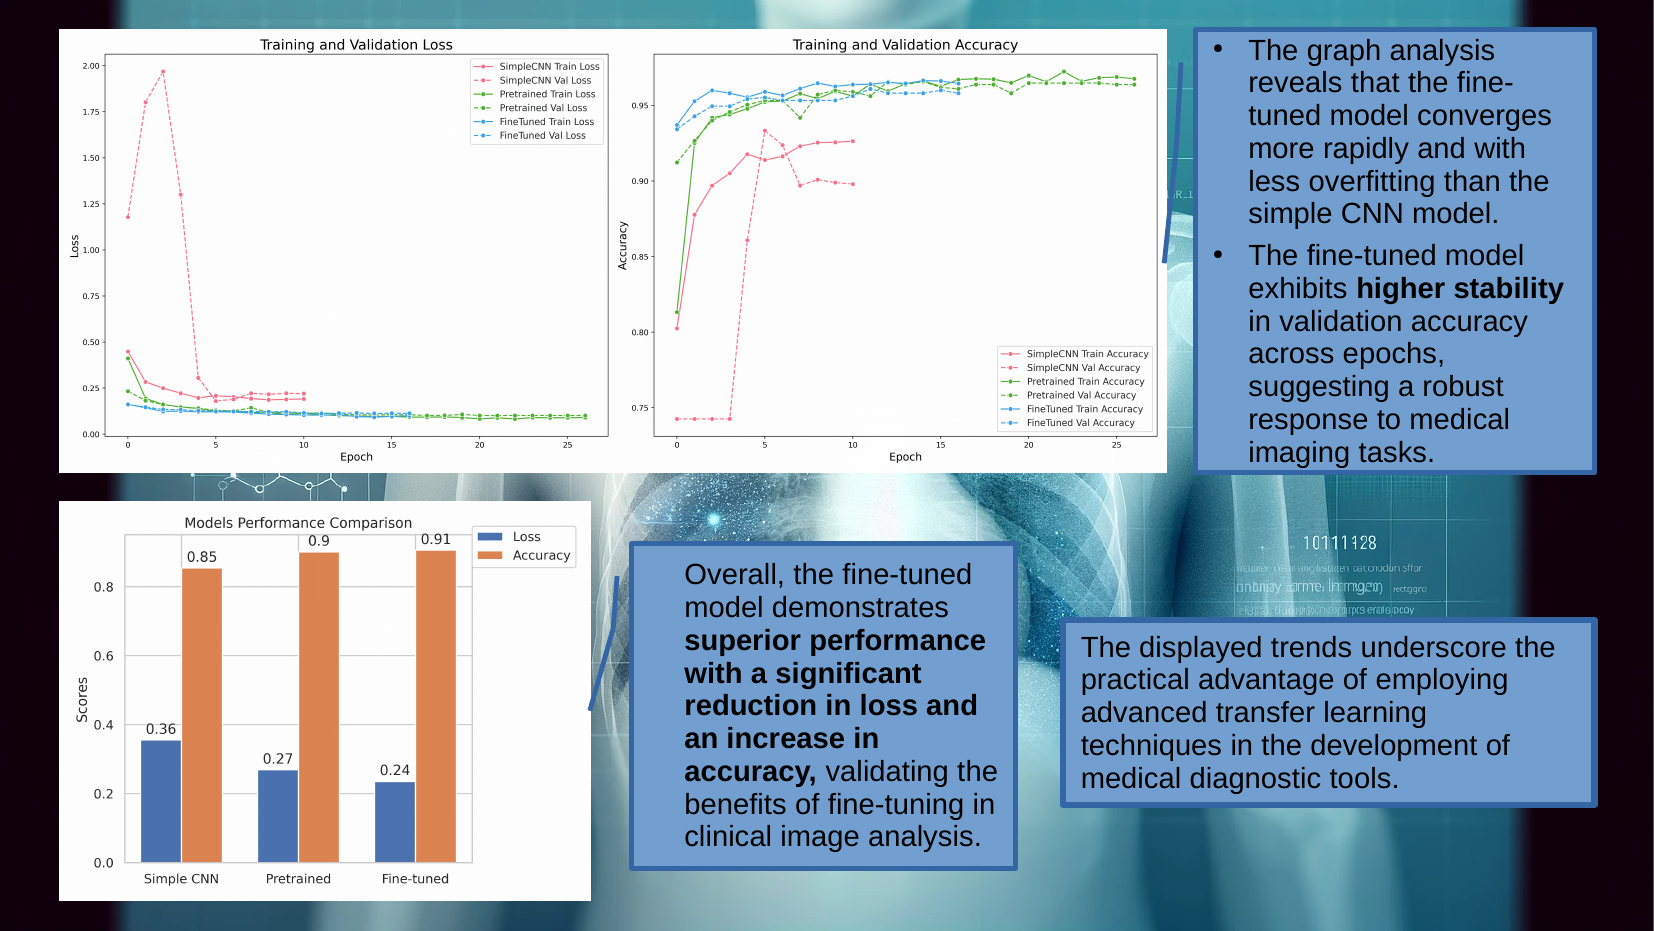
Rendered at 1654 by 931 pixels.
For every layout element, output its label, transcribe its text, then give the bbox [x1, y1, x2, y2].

text_box The displayed trends underscore the practical advantage of employing advanced transfer learning techniques in the development of medical diagnostic tools. [1062, 620, 1595, 805]
picture [0, 0, 1654, 931]
text_box Overall, the fine-tuned model demonstrates superior performance with a significant reduction in loss and an increase in accuracy, validating the benefits of fine-tuning in clinical image analysis. [632, 543, 1016, 868]
text_box The graph analysis reveals that the fine-tuned model converges more rapidly and with less overfitting than the simple CNN model. The fine-tuned model exhibits higher stability in validation accuracy across epochs, suggesting a robust response to medical imaging tasks. [1196, 30, 1594, 472]
